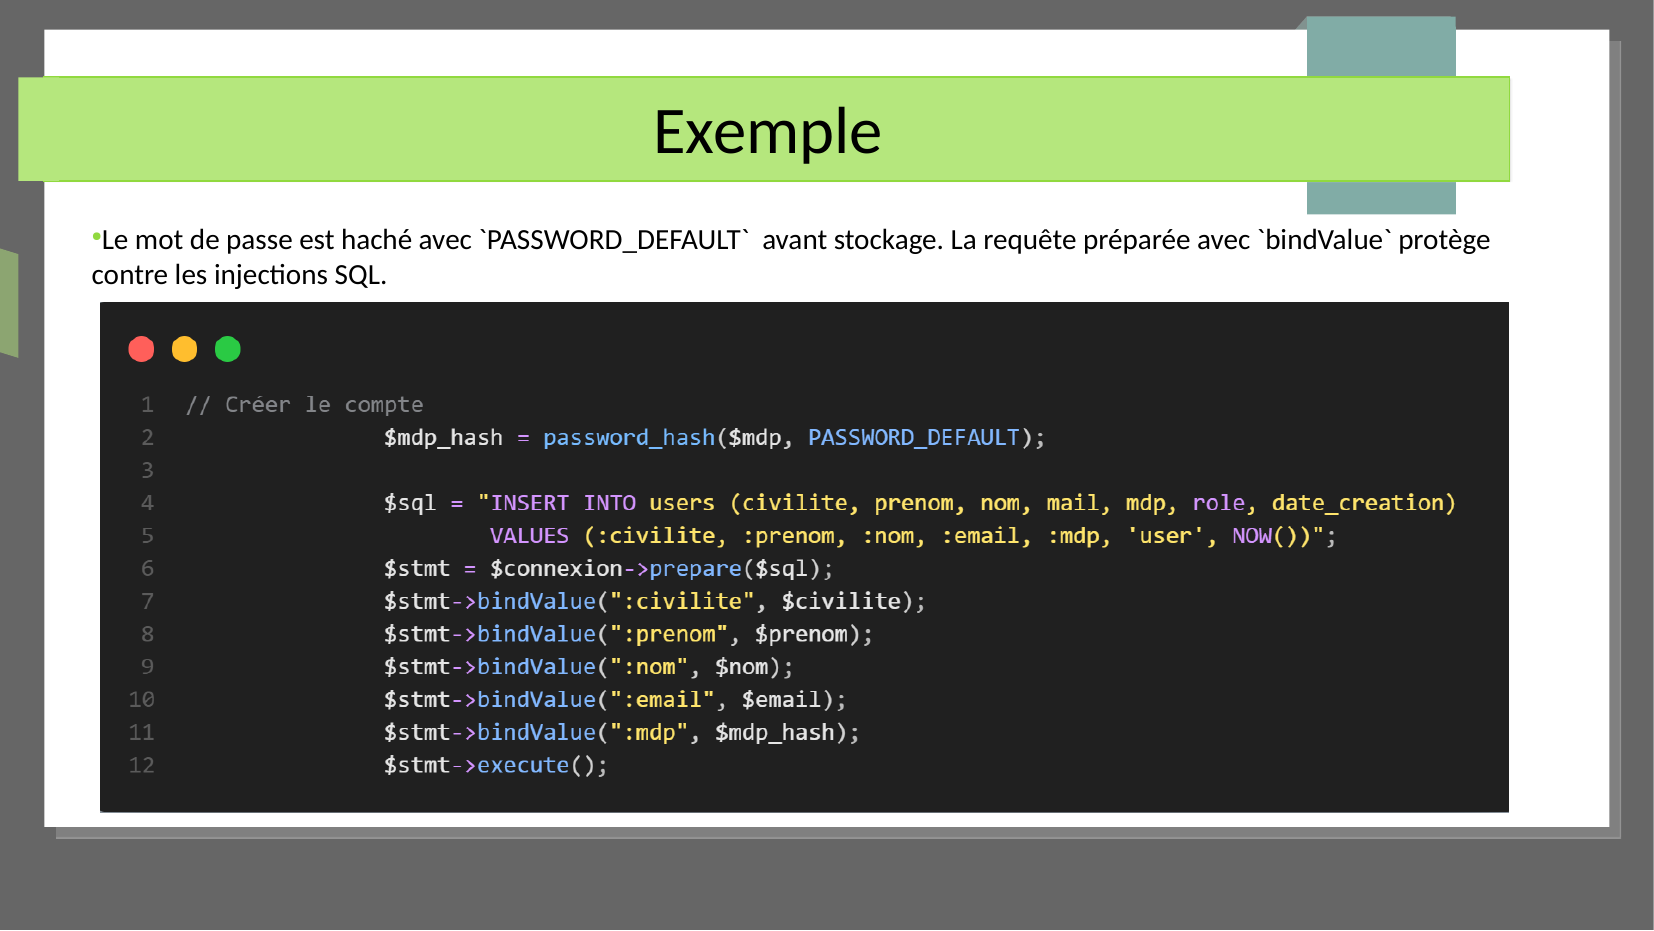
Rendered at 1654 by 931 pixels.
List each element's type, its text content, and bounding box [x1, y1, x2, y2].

title Exemple [59, 75, 1477, 179]
picture [100, 302, 1509, 813]
list Le mot de passe est haché avec `PASSWORD_DEFAULT` avant stockage. La requête préparée avec `bindValue` protège contre les injections SQL. [91, 148, 1562, 355]
